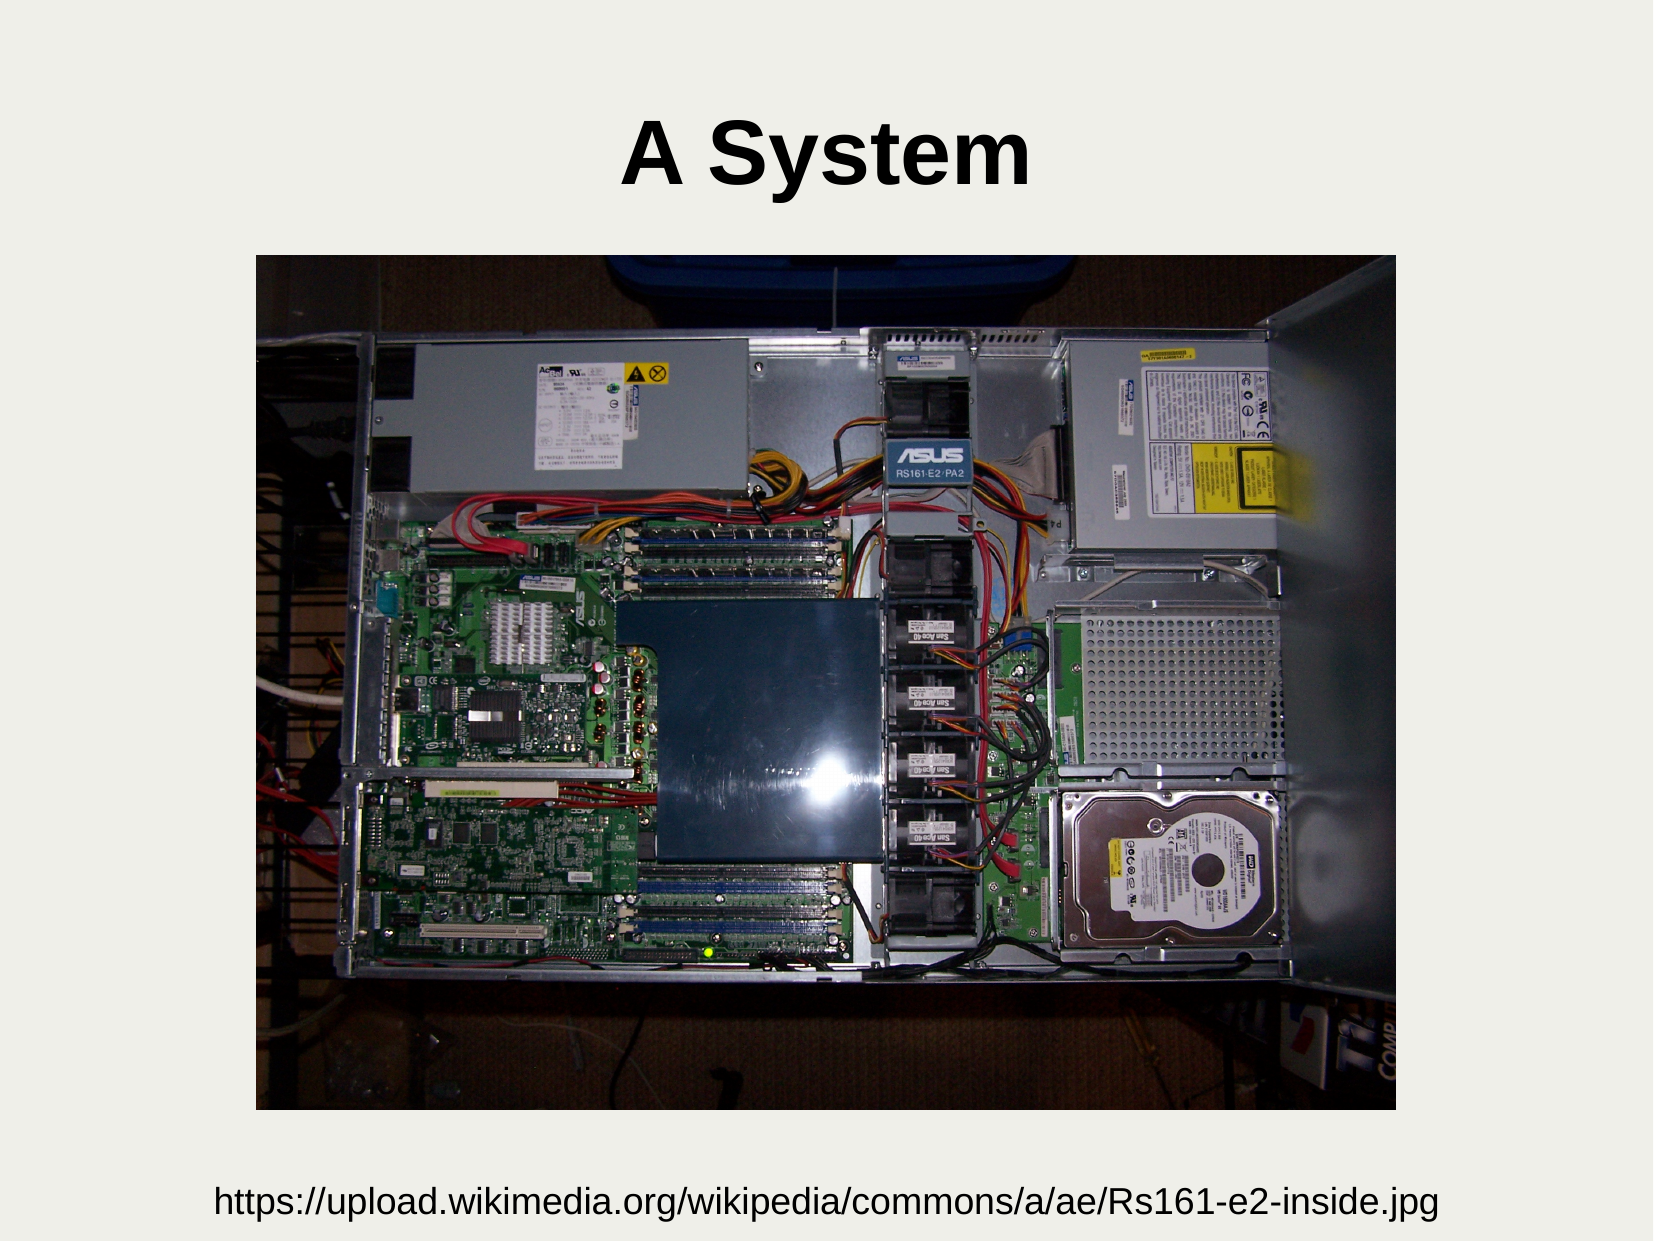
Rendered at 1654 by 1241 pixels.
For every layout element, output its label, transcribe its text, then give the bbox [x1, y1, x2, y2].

text_box https://upload.wikimedia.org/wikipedia/commons/a/ae/Rs161-e2-inside.jpg [198, 1173, 1456, 1231]
picture [0, 0, 1654, 1241]
title A System [82, 49, 1571, 257]
